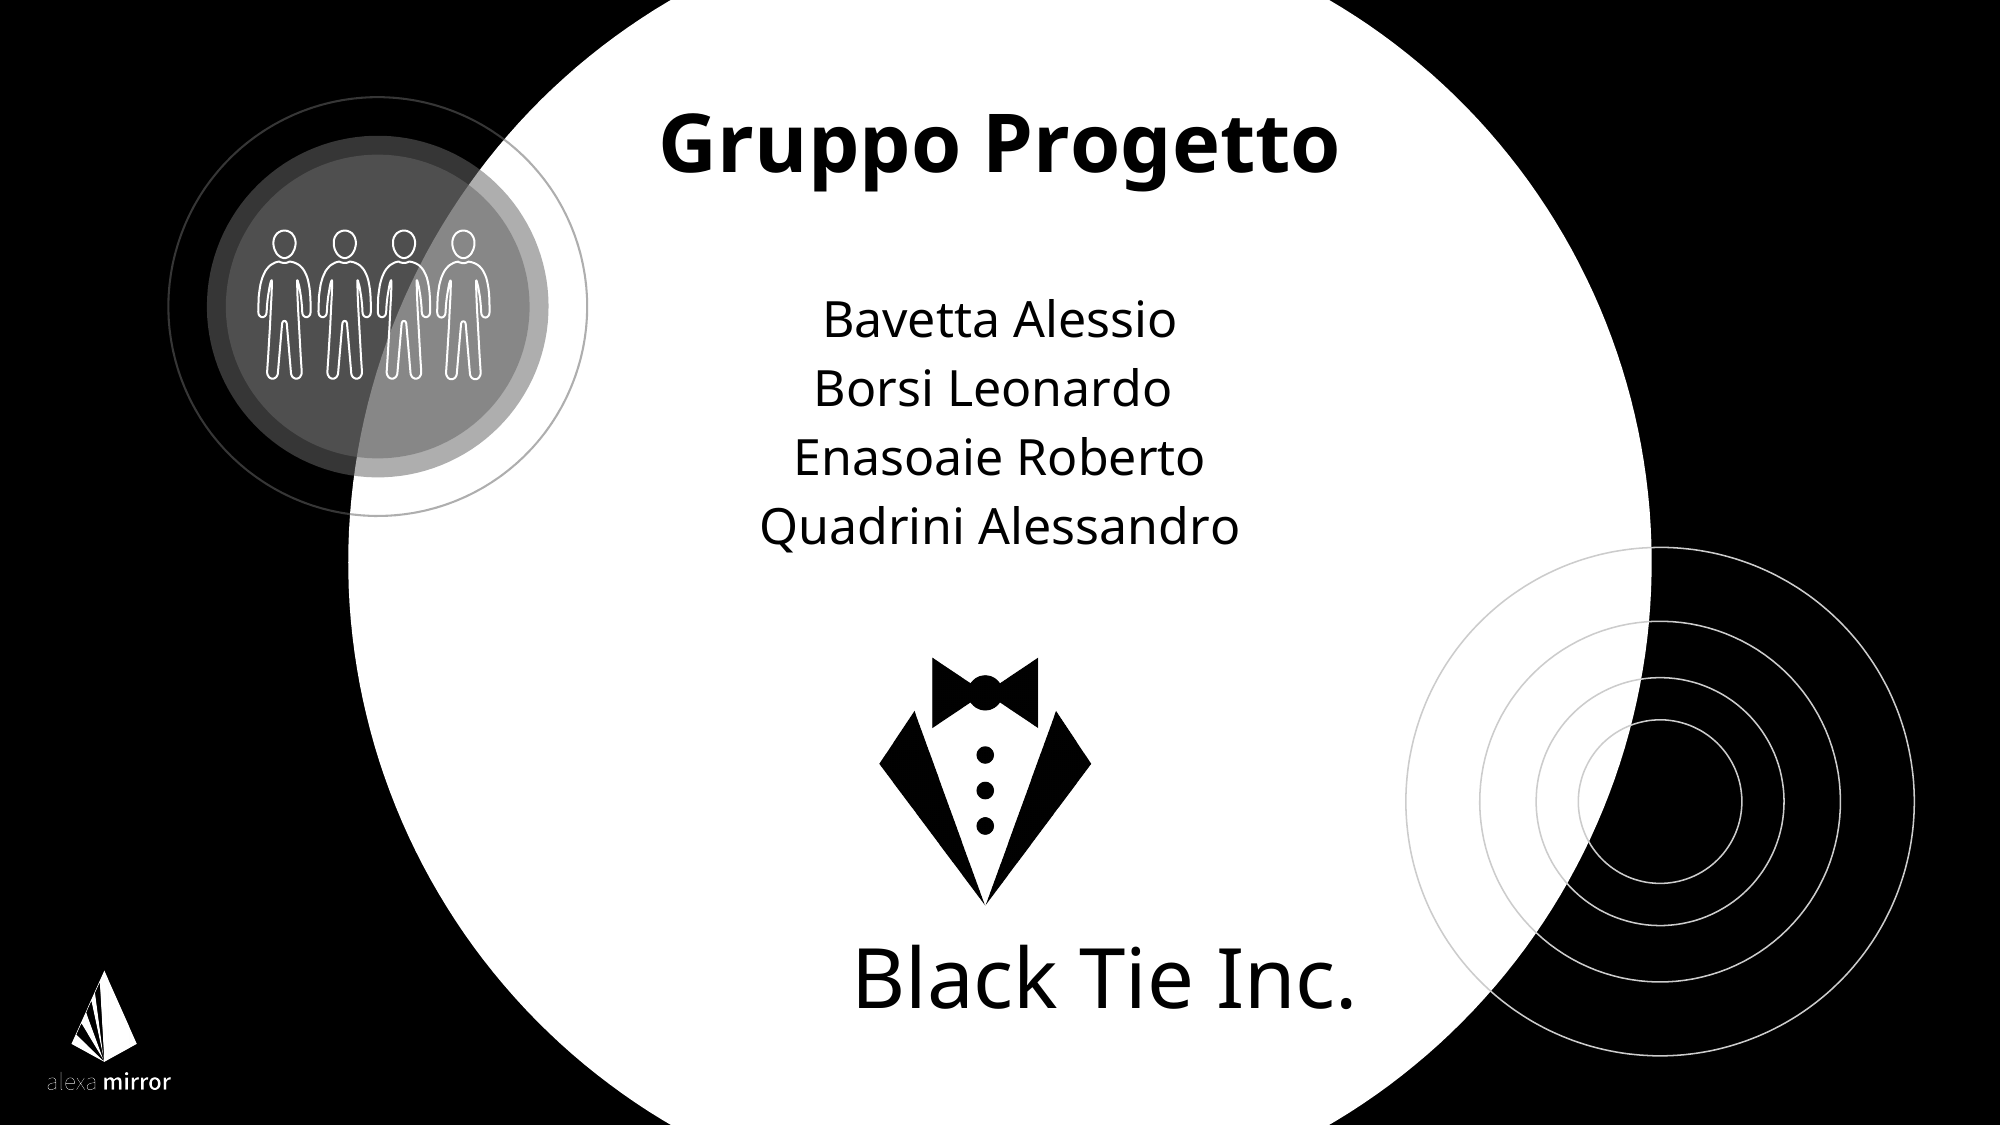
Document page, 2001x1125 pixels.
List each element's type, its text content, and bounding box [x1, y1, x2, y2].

text_box [531, 154, 837, 459]
picture [848, 644, 1122, 919]
subtitle Bavetta Alessio Borsi Leonardo Enasoaie Roberto Quadrini Alessandro [562, 258, 1438, 869]
picture [46, 970, 171, 1097]
title Gruppo Progetto [562, 0, 1438, 210]
text_box Black Tie Inc. [836, 918, 1134, 1035]
